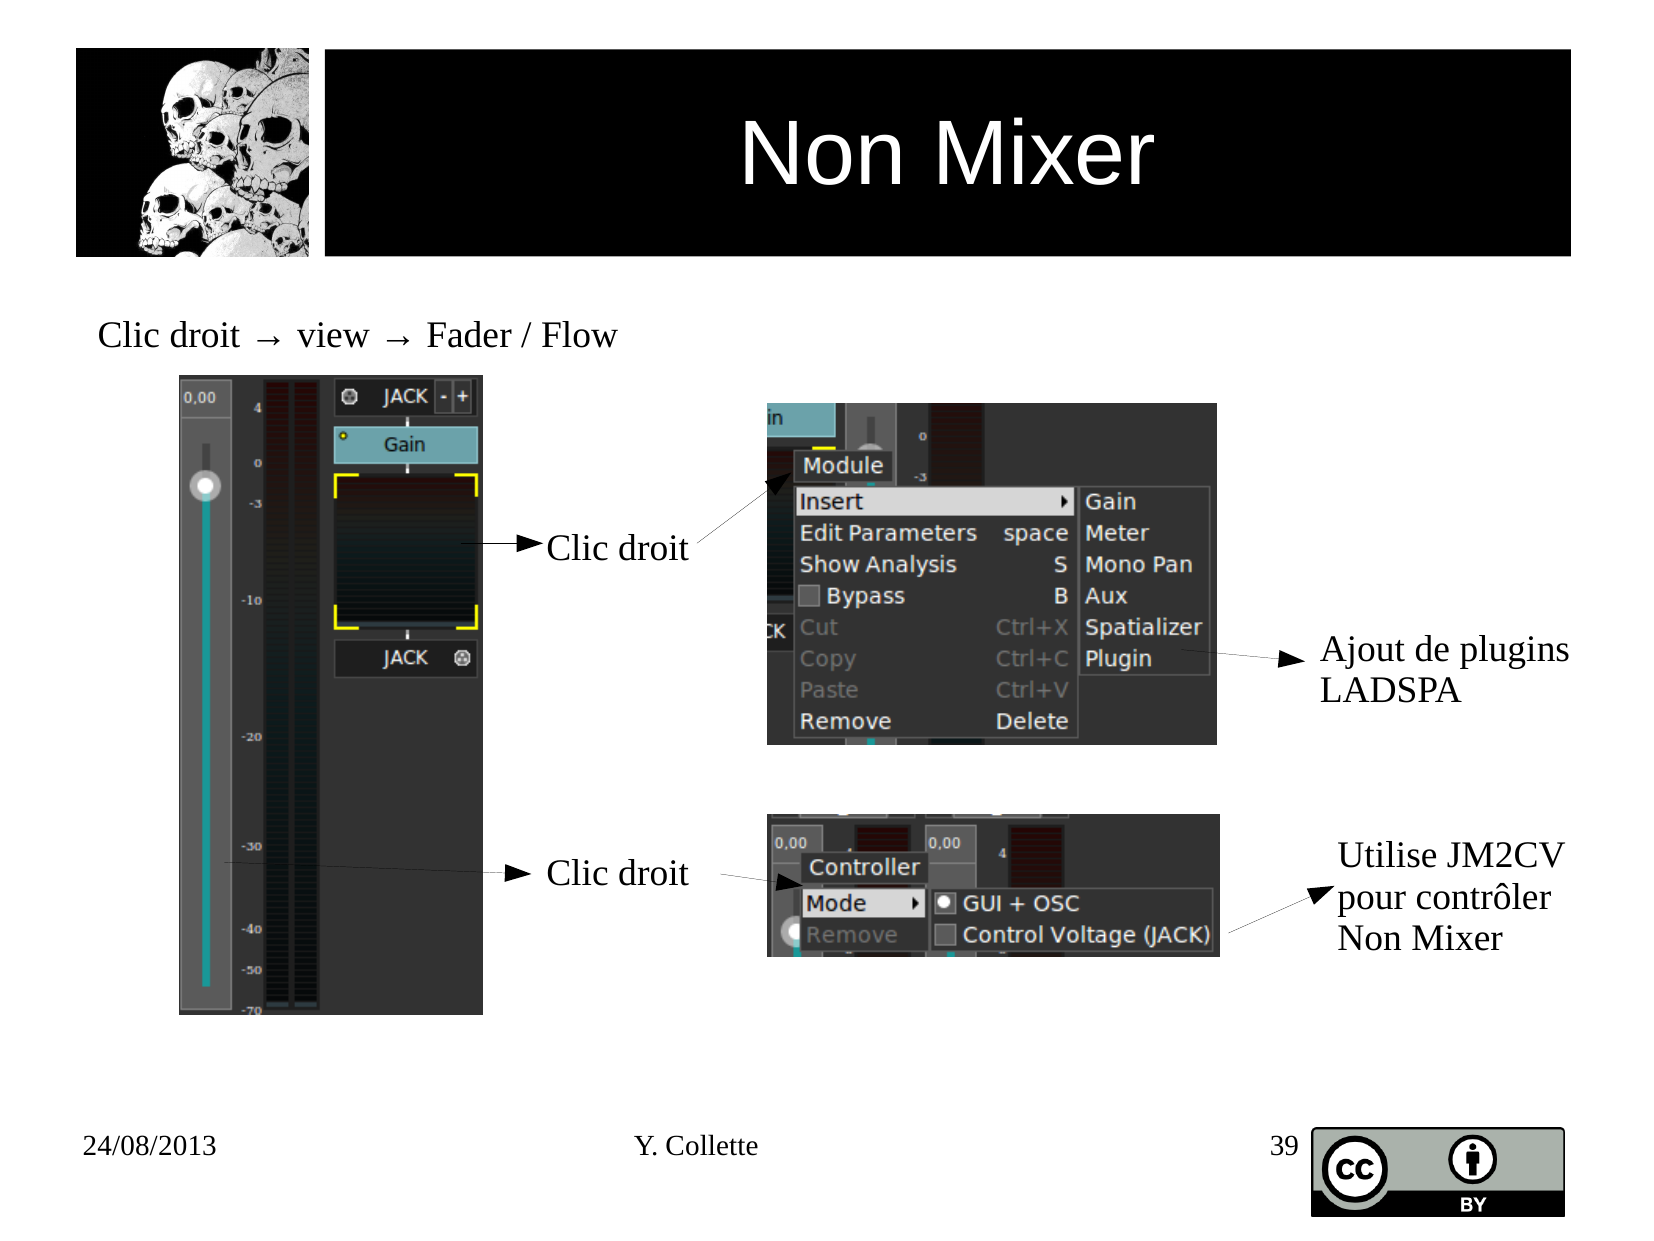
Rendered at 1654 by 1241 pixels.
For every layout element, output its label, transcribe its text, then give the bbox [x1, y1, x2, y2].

picture [767, 814, 1220, 958]
text_box Clic droit [531, 844, 721, 901]
title Non Mixer [324, 49, 1571, 257]
text_box Ajout de plugins LADSPA [1305, 620, 1601, 727]
picture [1311, 1127, 1565, 1217]
picture [76, 48, 309, 257]
text_box Clic droit → view → Fader / Flow [82, 307, 650, 367]
text_box Utilise JM2CV pour contrôler Non Mixer [1322, 826, 1595, 967]
text_box Clic droit [531, 519, 721, 577]
picture [179, 375, 483, 1015]
picture [767, 403, 1217, 745]
